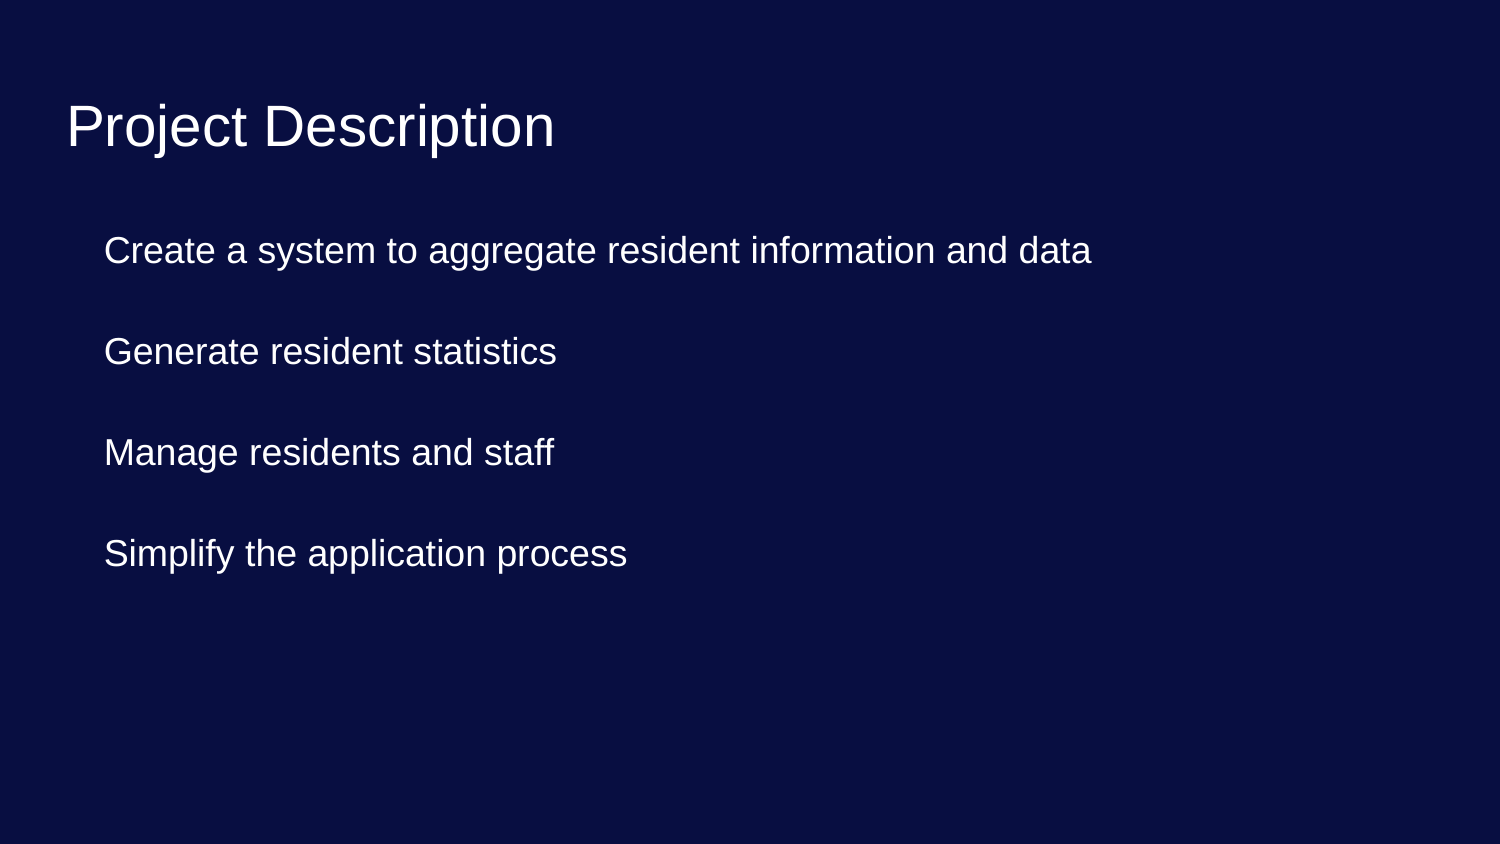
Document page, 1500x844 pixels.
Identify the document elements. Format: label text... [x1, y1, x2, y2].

list Create a system to aggregate resident information and data Generate resident statistics Manage residents and staff Simplify the application process [51, 189, 1449, 750]
title Project Description [51, 72, 1449, 167]
